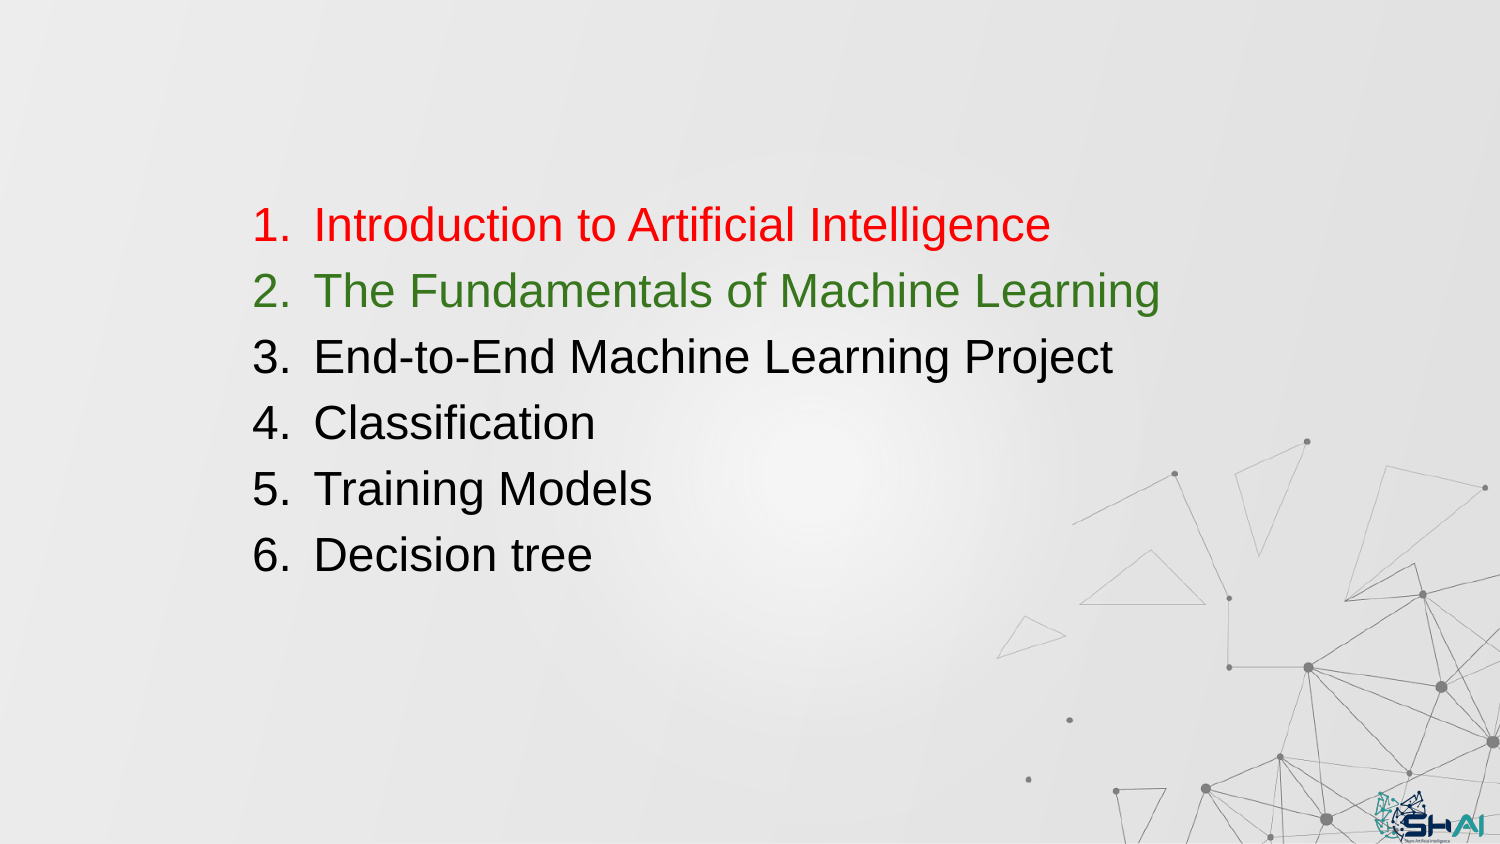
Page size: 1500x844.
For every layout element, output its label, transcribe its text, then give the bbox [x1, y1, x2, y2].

picture [0, 0, 1500, 844]
text_box Introduction to Artificial Intelligence The Fundamentals of Machine Learning End-to-End Machine Learning Project Classification Training Models Decision tree [223, 169, 1277, 596]
